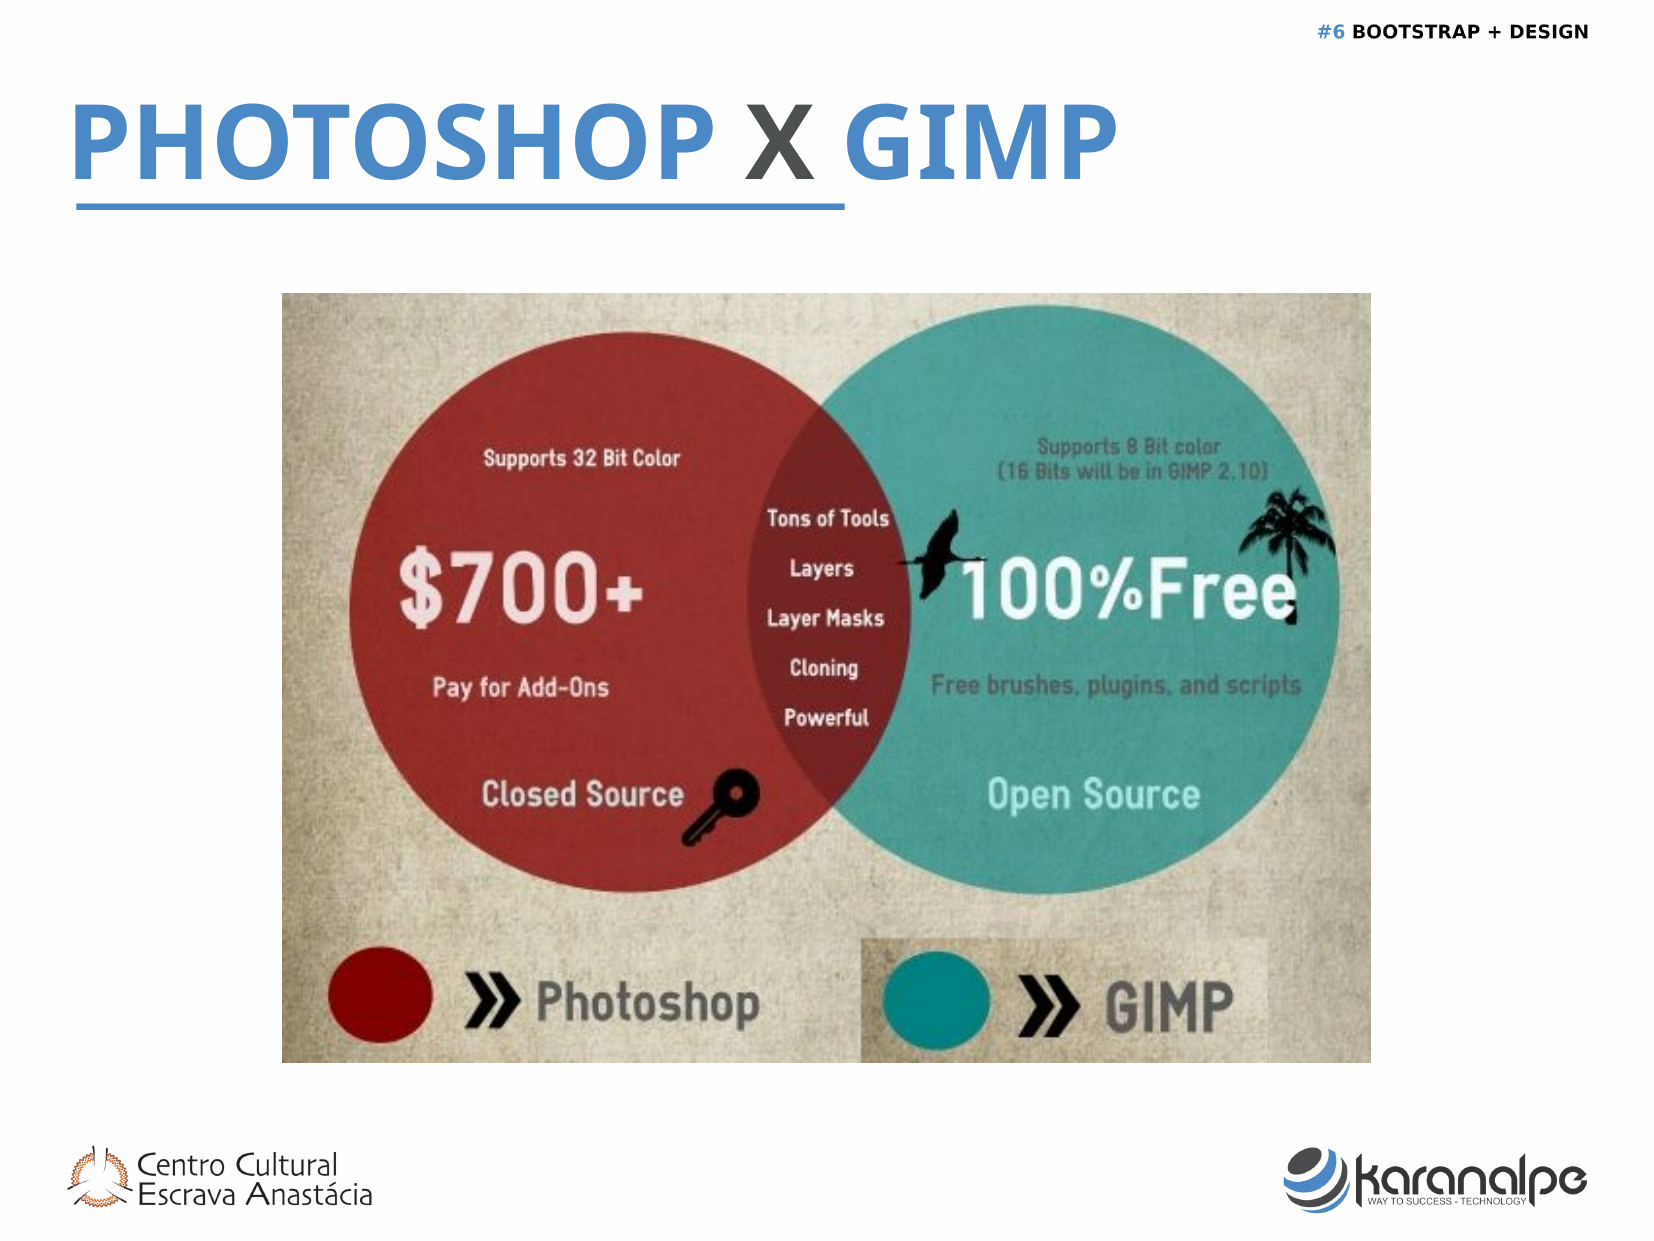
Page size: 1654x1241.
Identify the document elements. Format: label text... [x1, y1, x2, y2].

picture [0, 0, 1654, 1241]
title PHOTOSHOP X GIMP [66, 35, 1555, 243]
